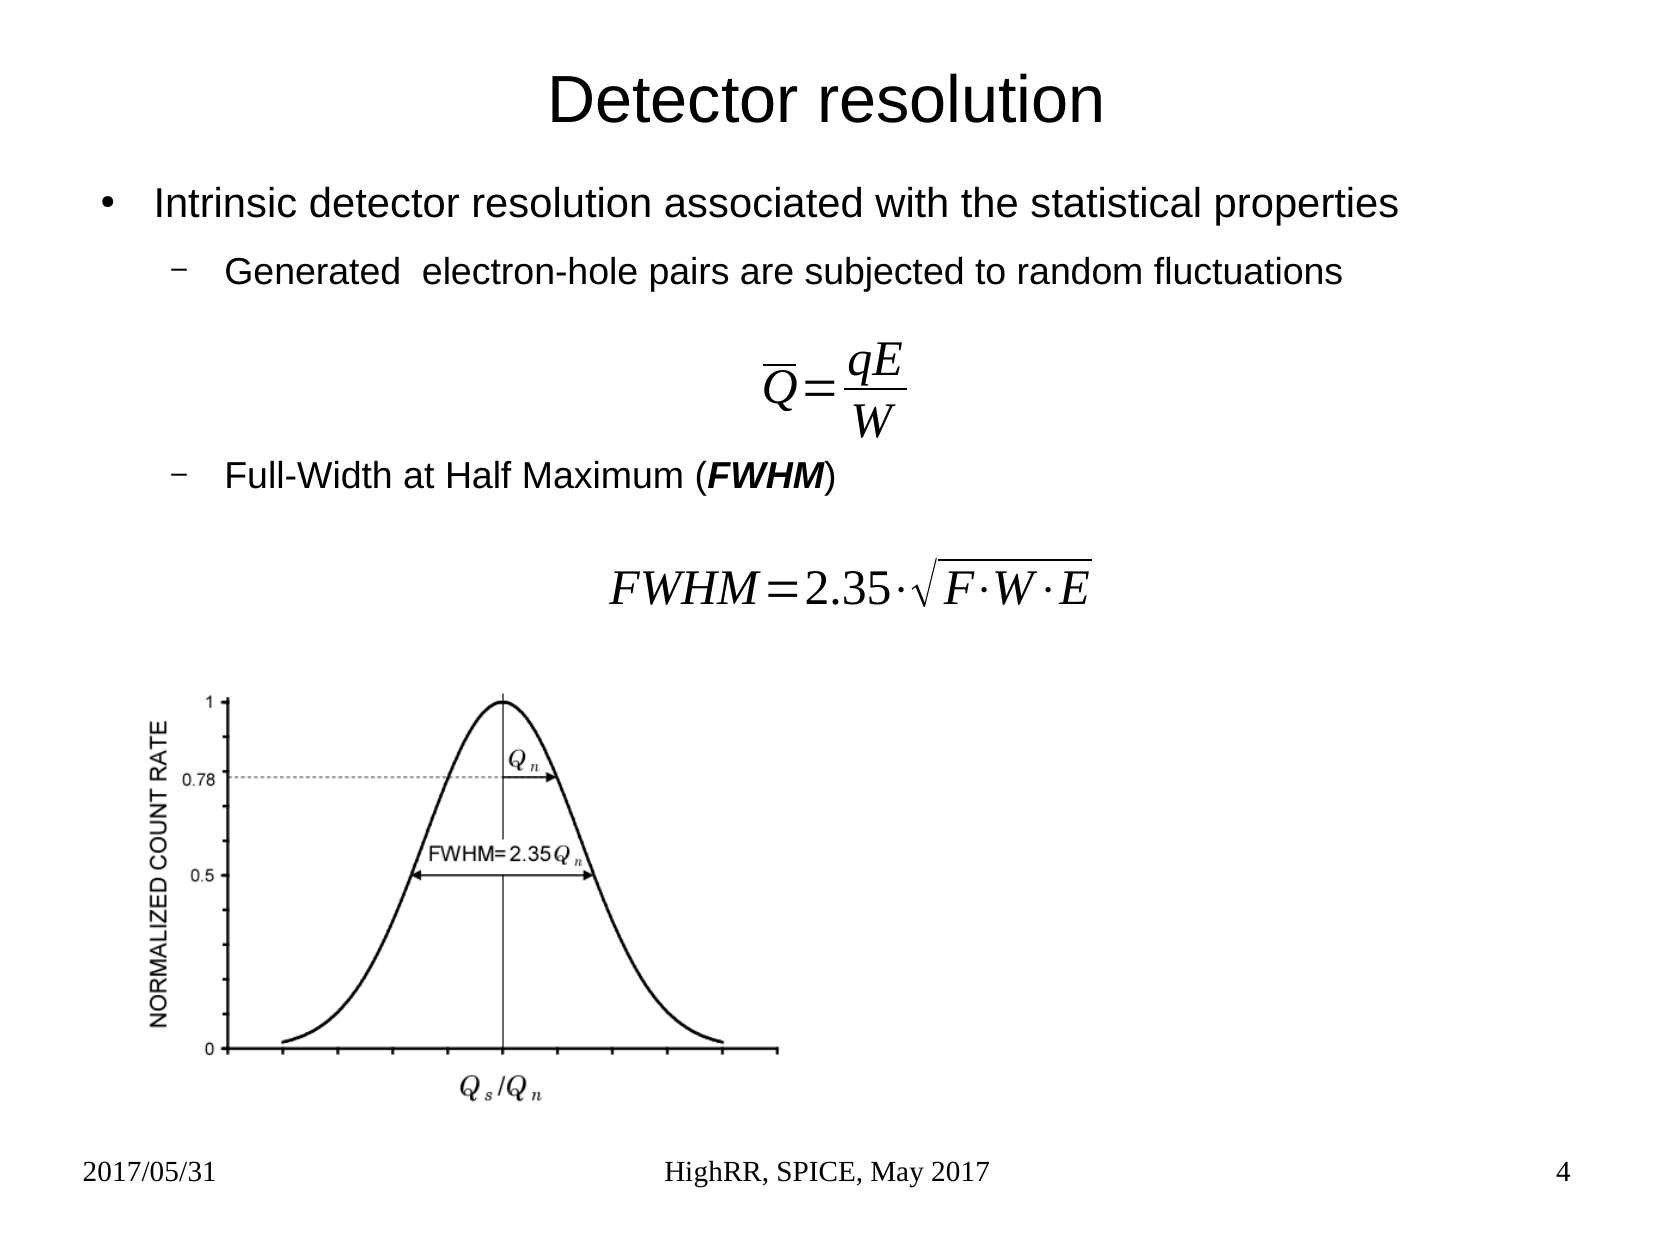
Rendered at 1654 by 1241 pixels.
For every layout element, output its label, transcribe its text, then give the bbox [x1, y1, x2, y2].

chart [600, 535, 1099, 616]
title Detector resolution [82, 49, 1571, 151]
list Intrinsic detector resolution associated with the statistical properties Generated electron-hole pairs are subjected to random fluctuations Full-Width at Half Maximum (FWHM) [82, 180, 1571, 1141]
chart [755, 330, 916, 448]
picture [90, 629, 811, 1134]
